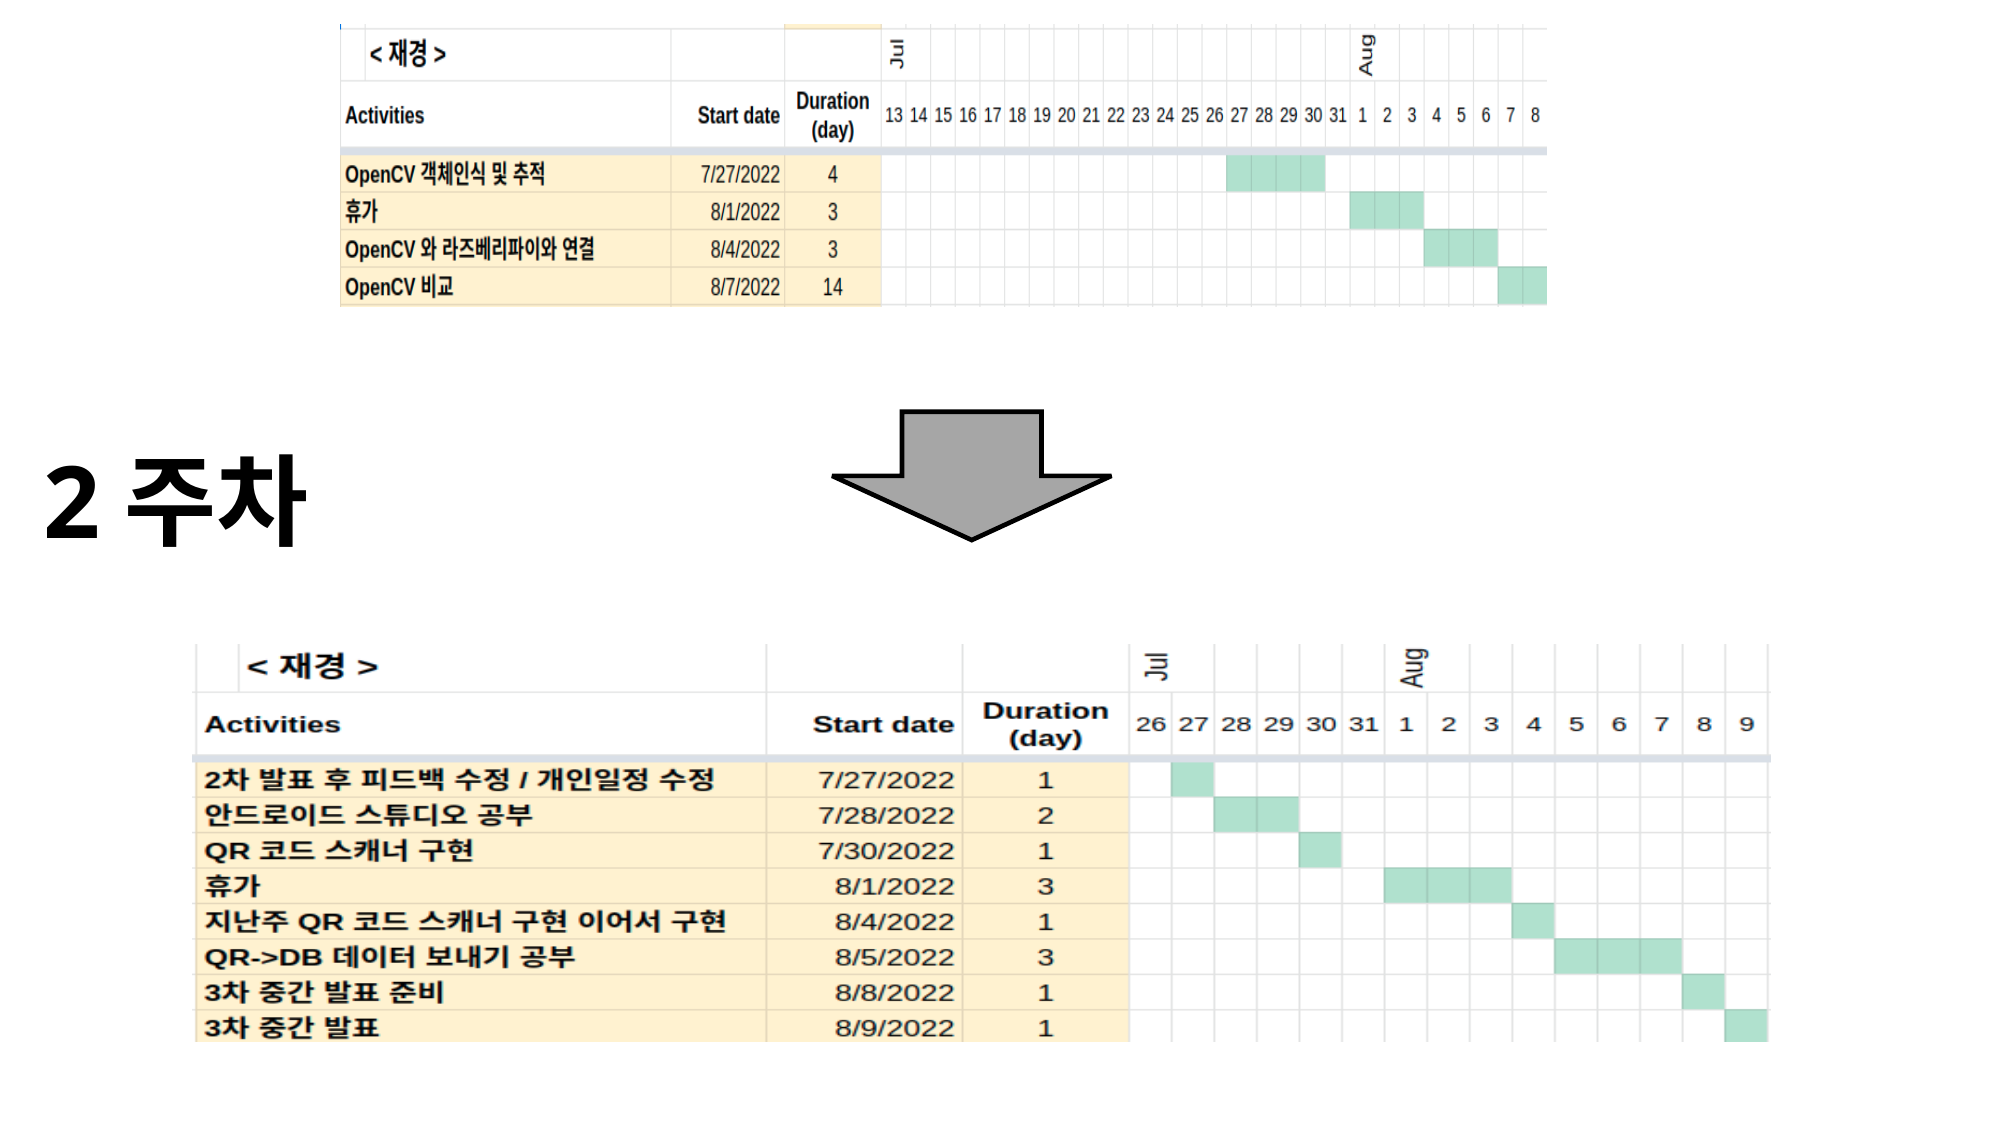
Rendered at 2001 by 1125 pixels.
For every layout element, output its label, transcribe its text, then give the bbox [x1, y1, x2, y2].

picture [192, 644, 1771, 1042]
text_box [832, 411, 1112, 541]
picture [340, 24, 1547, 307]
text_box 2주차 [28, 431, 332, 568]
